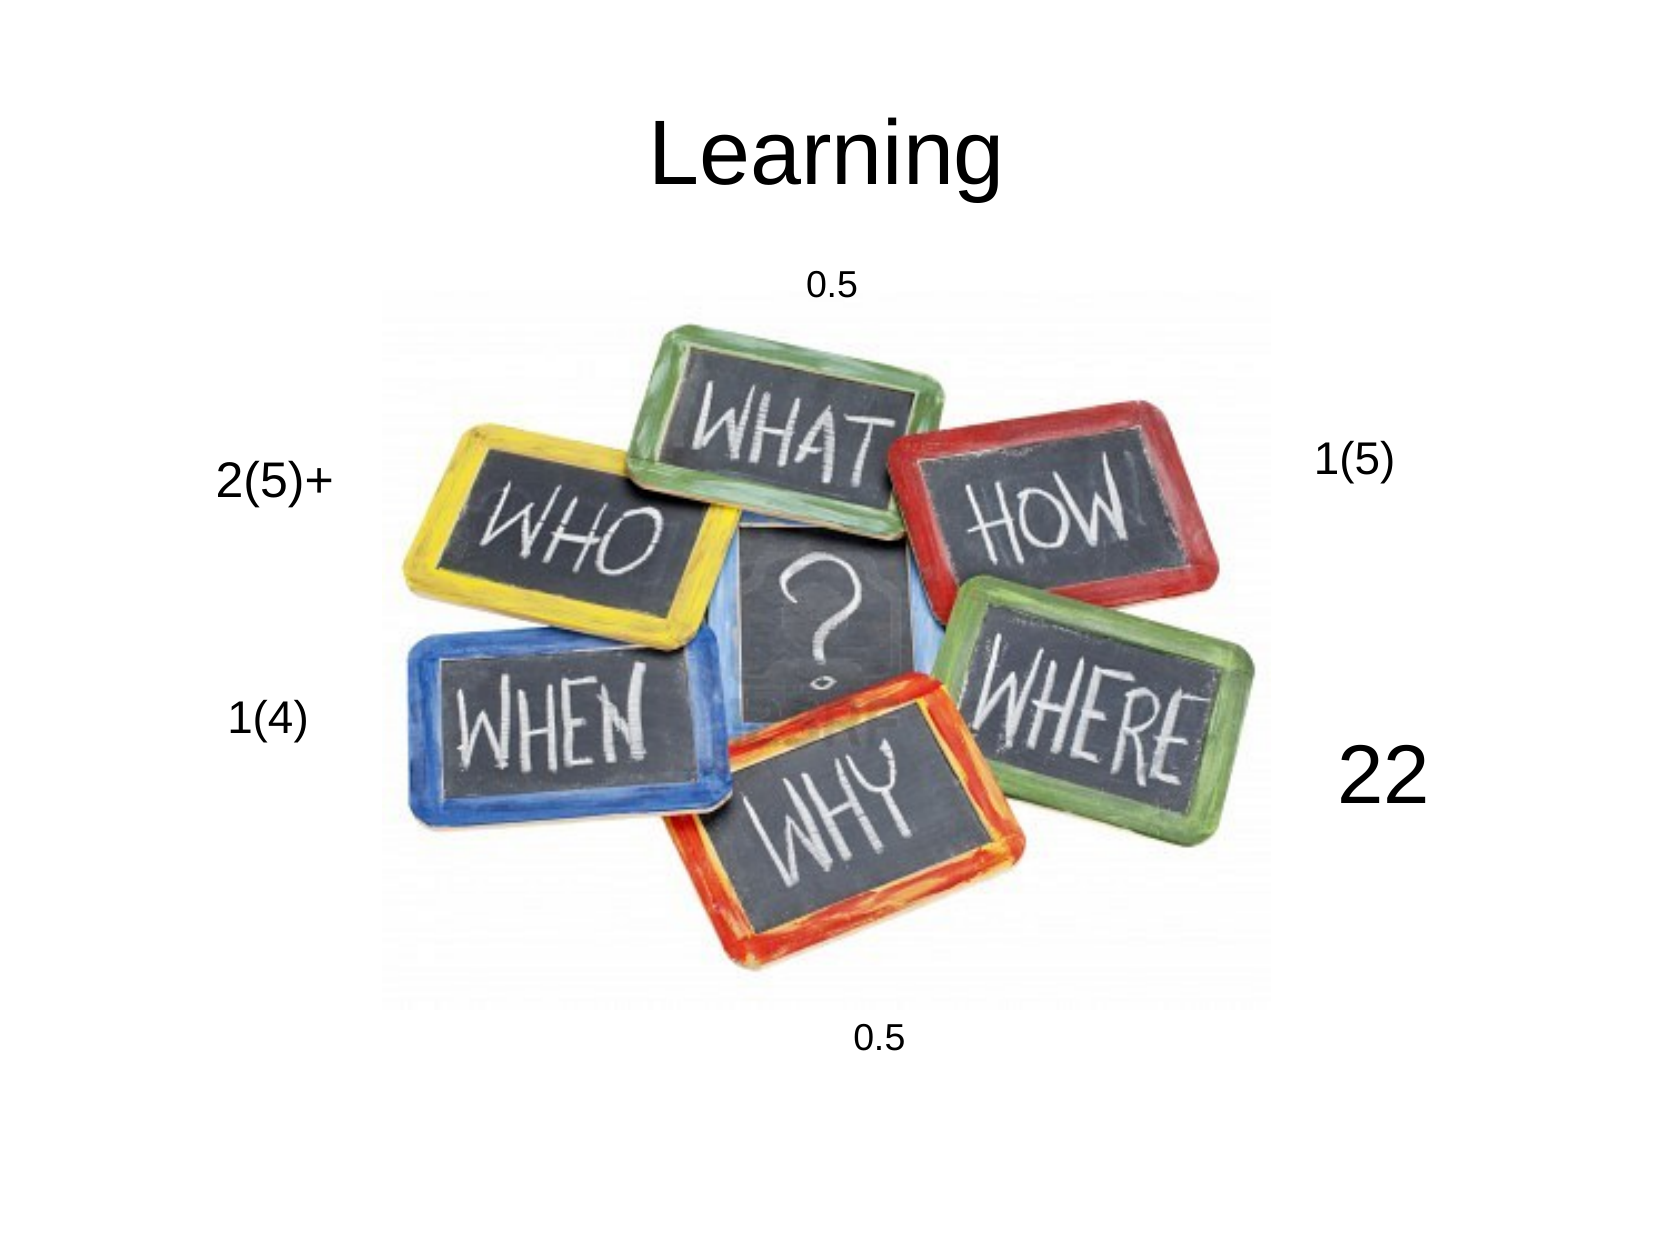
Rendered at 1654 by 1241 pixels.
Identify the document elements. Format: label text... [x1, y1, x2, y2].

text_box 2(5)+ [200, 444, 355, 515]
title Learning [82, 49, 1571, 257]
text_box 0.5 [838, 1009, 921, 1067]
text_box 22 [1322, 720, 1453, 829]
text_box 0.5 [791, 256, 874, 314]
picture [382, 290, 1271, 1010]
text_box 1(4) [212, 685, 343, 752]
text_box 1(5) [1299, 425, 1501, 492]
